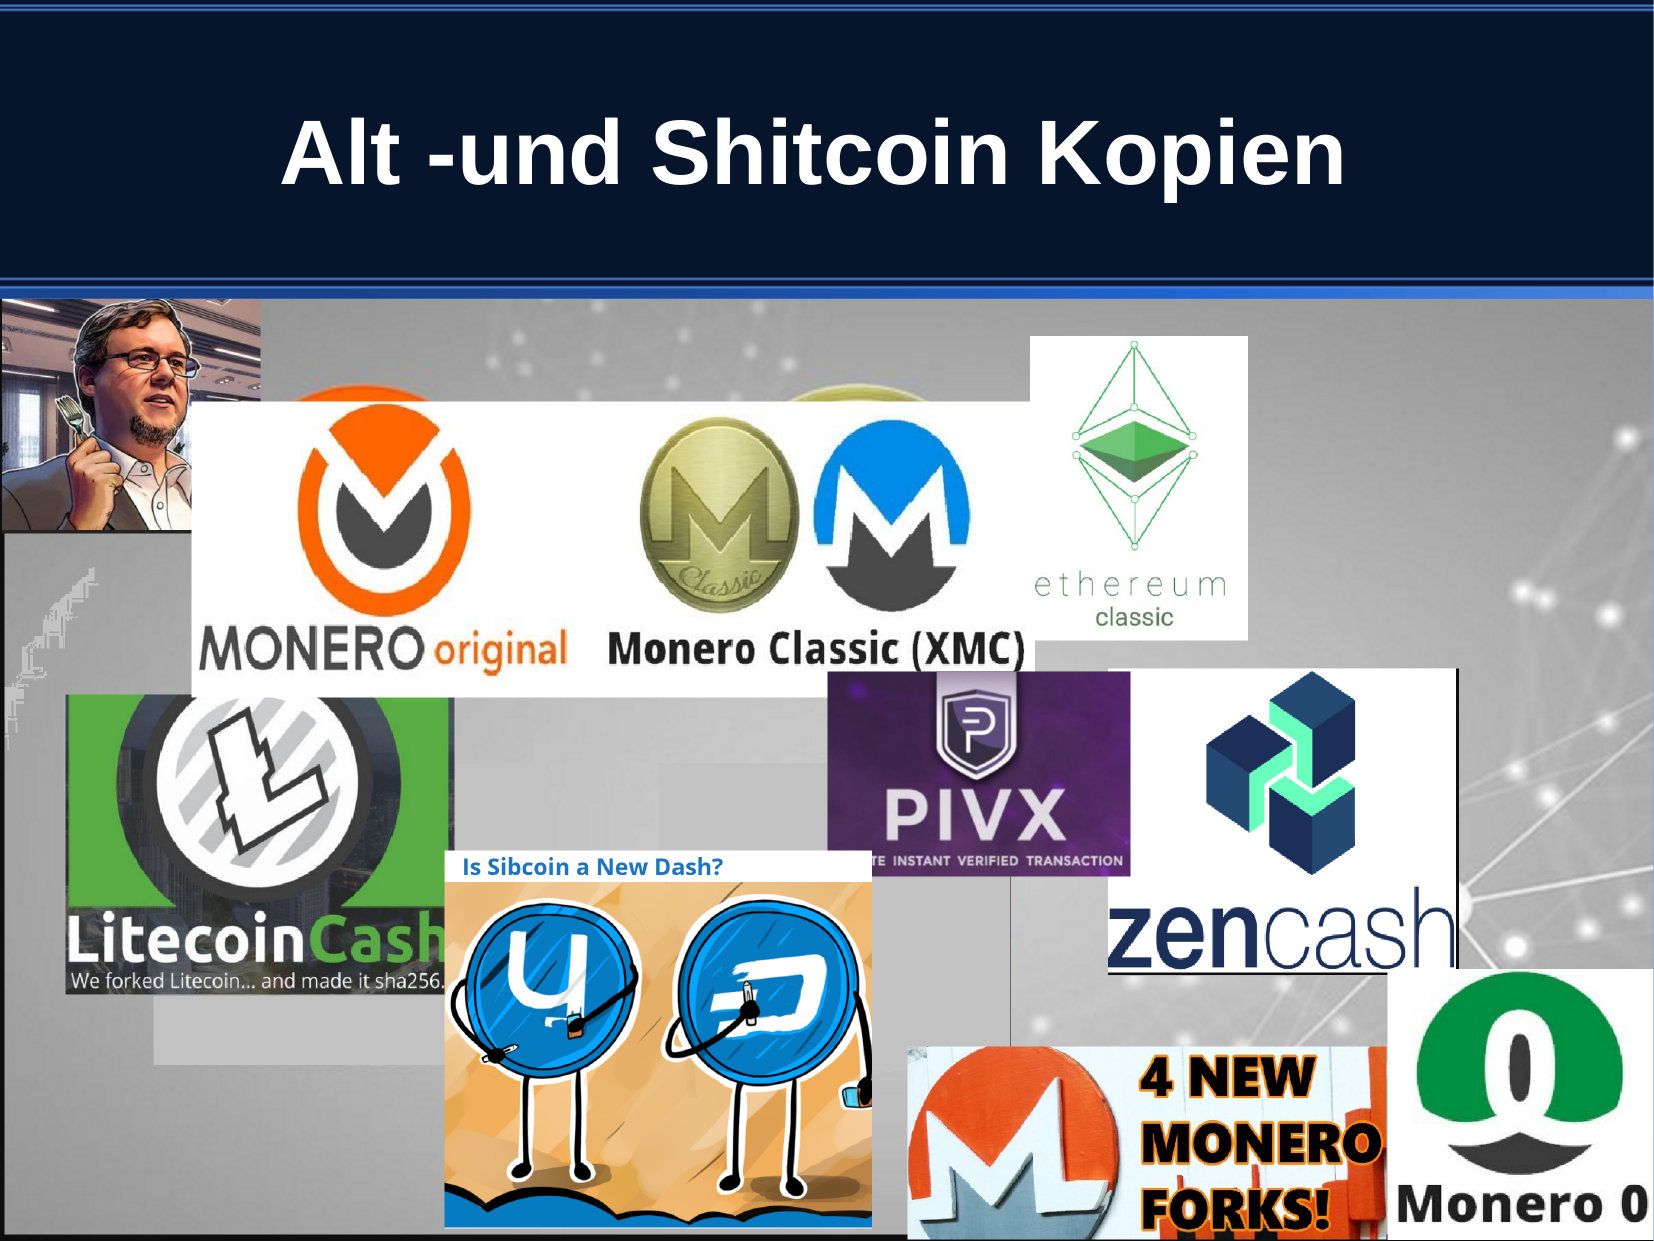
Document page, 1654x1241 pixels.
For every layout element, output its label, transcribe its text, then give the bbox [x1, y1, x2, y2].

title Alt -und Shitcoin Kopien [82, 49, 1571, 257]
picture [0, 0, 1654, 1241]
